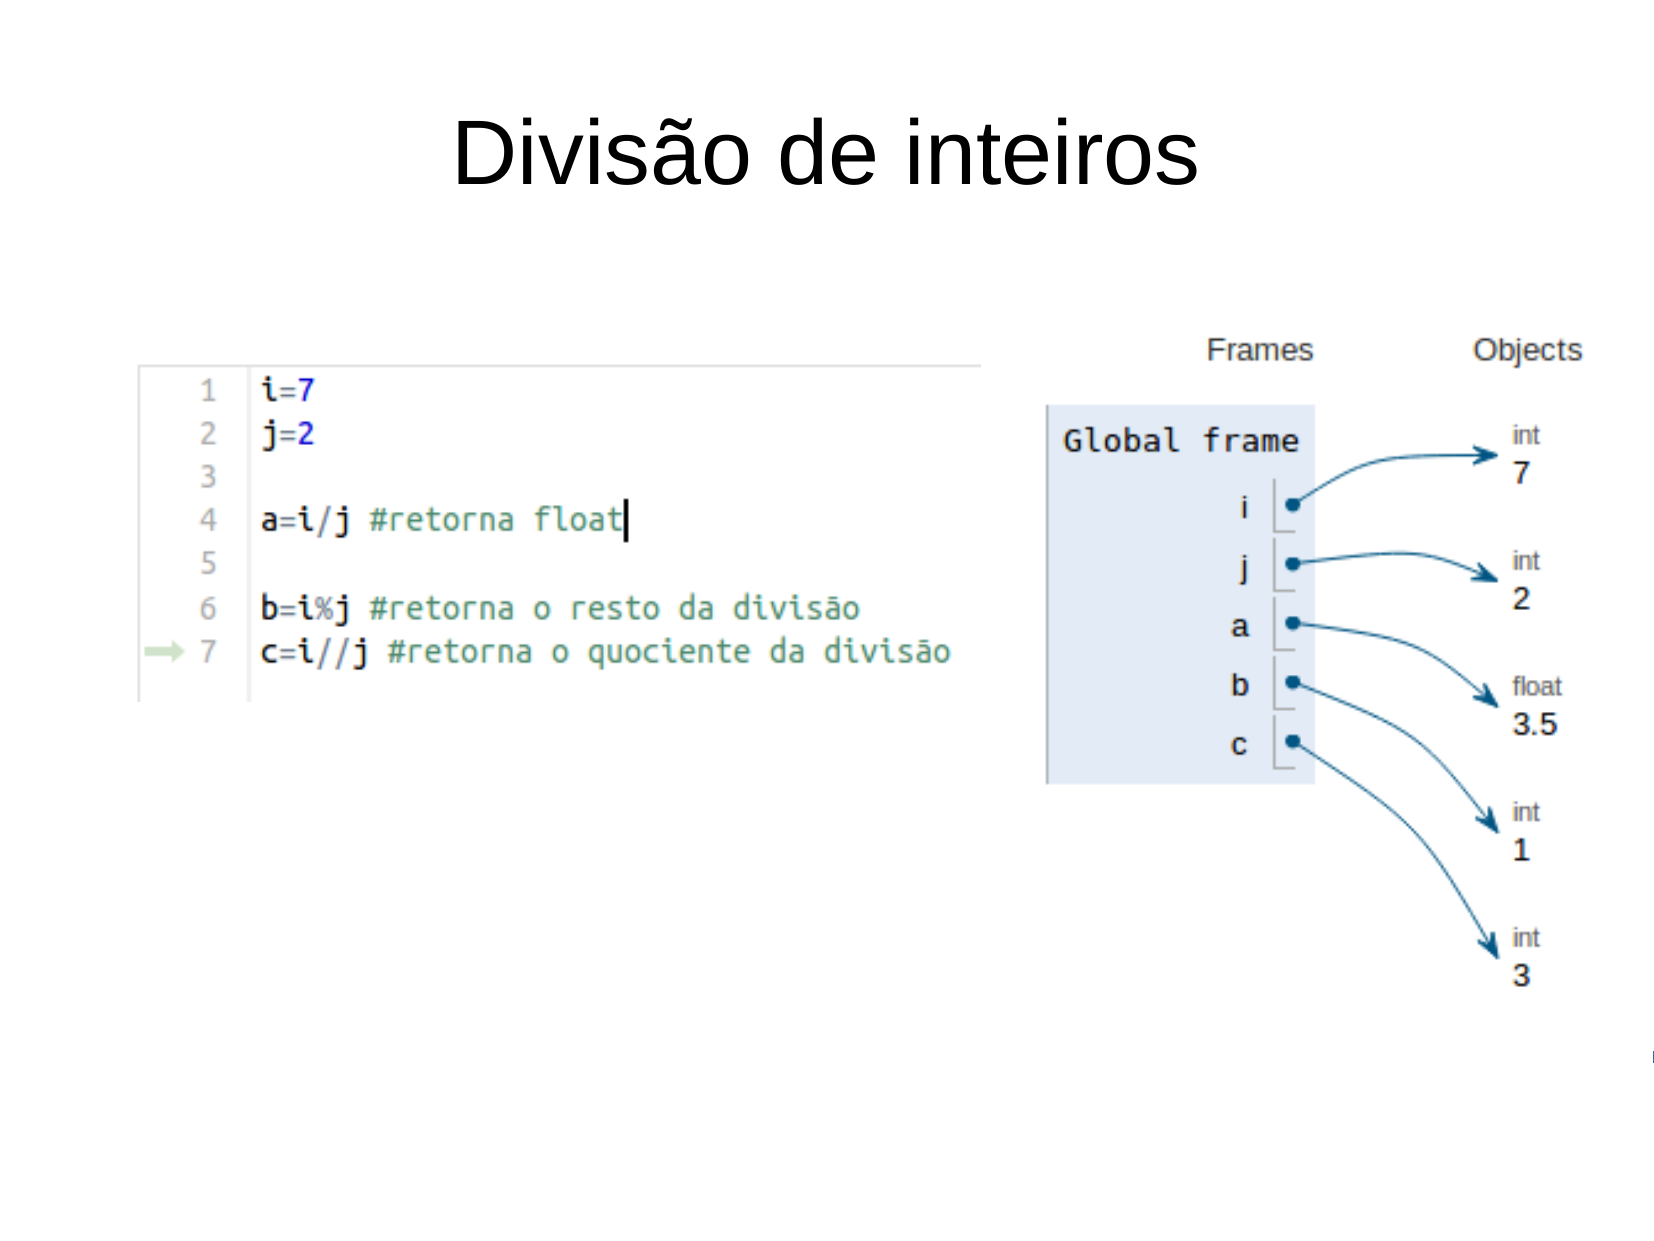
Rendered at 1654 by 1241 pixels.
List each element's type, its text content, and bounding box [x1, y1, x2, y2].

picture [1027, 307, 1607, 1014]
picture [127, 354, 981, 702]
title Divisão de inteiros [82, 49, 1571, 257]
